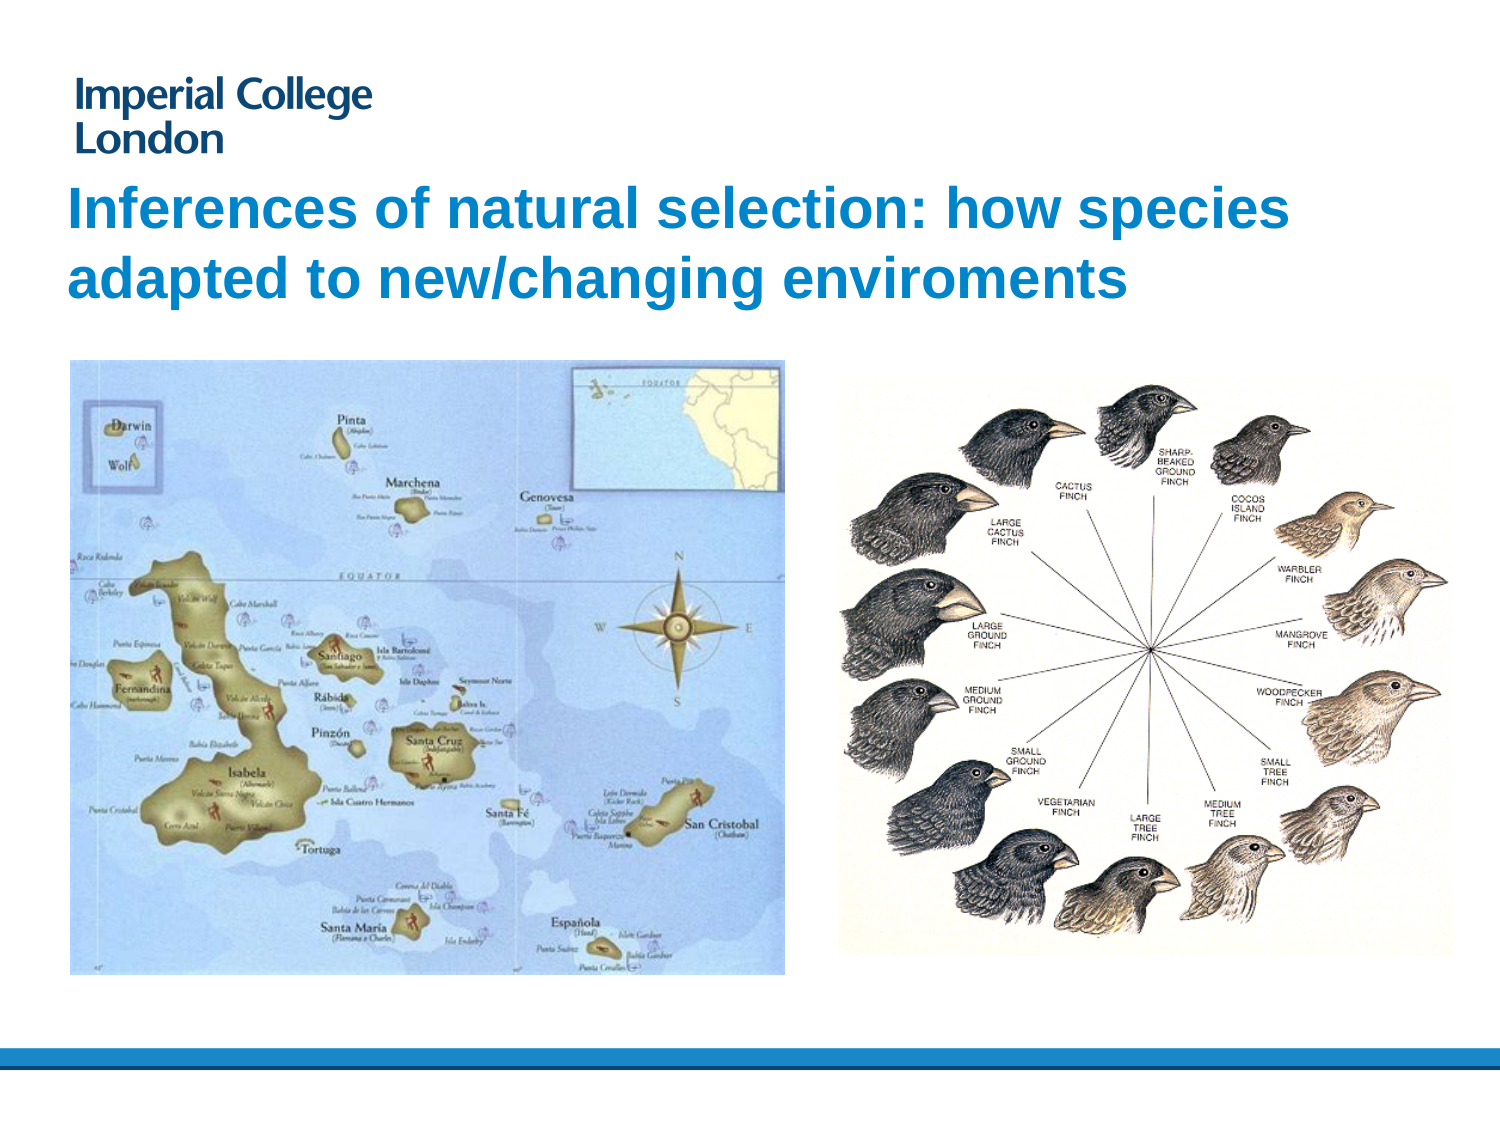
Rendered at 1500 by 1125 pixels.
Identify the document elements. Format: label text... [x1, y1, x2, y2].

picture [0, 0, 1500, 1125]
title Inferences of natural selection: how species adapted to new/changing enviroments [67, 194, 1418, 279]
